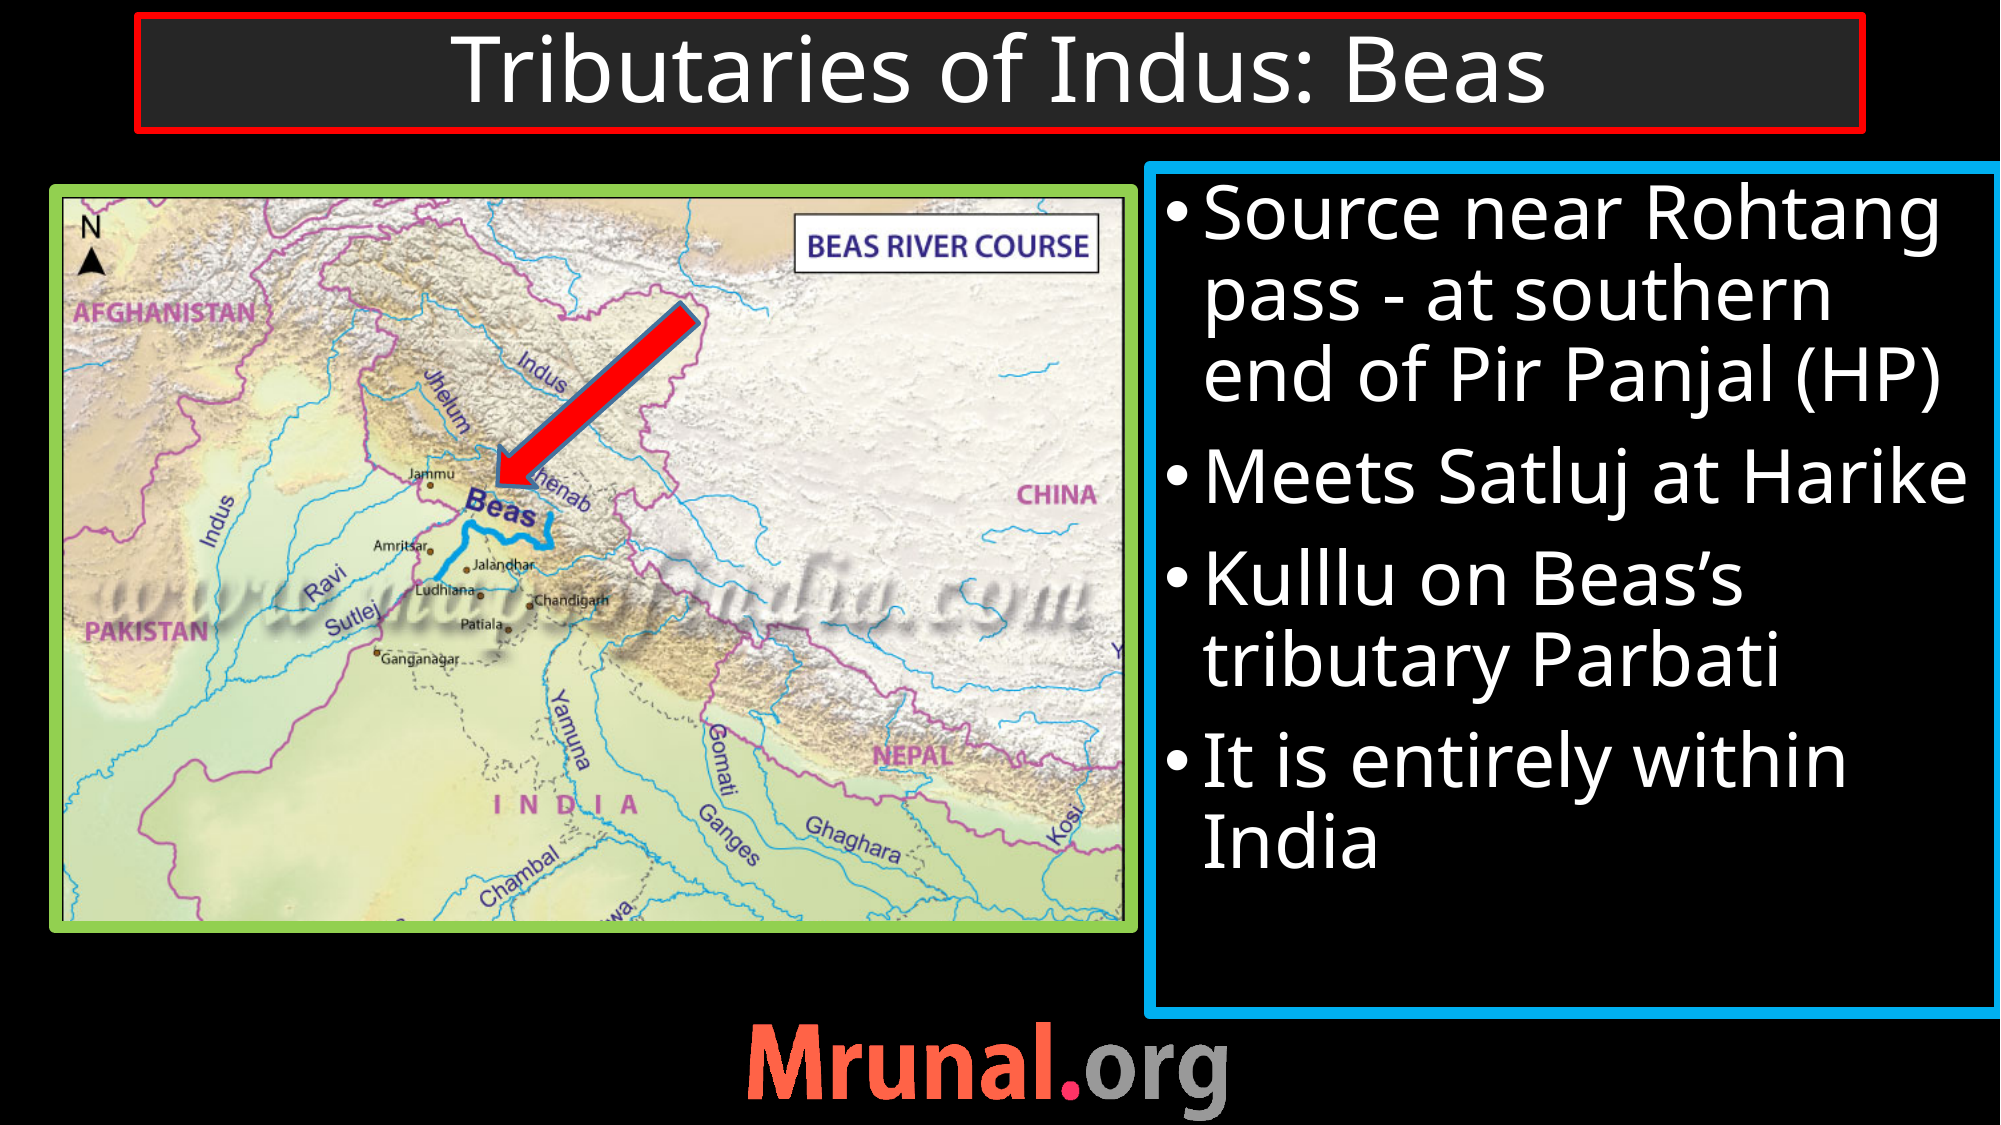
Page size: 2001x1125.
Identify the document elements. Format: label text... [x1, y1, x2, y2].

text_box [497, 302, 700, 488]
picture [61, 196, 1126, 921]
picture [741, 1005, 1230, 1125]
title Tributaries of Indus: Beas [137, 15, 1863, 131]
list Source near Rohtang pass - at southern end of Pir Panjal (HP) Meets Satluj at Harike Kulllu on Beas’s tributary Parbati It is entirely within India [1149, 167, 2000, 1014]
